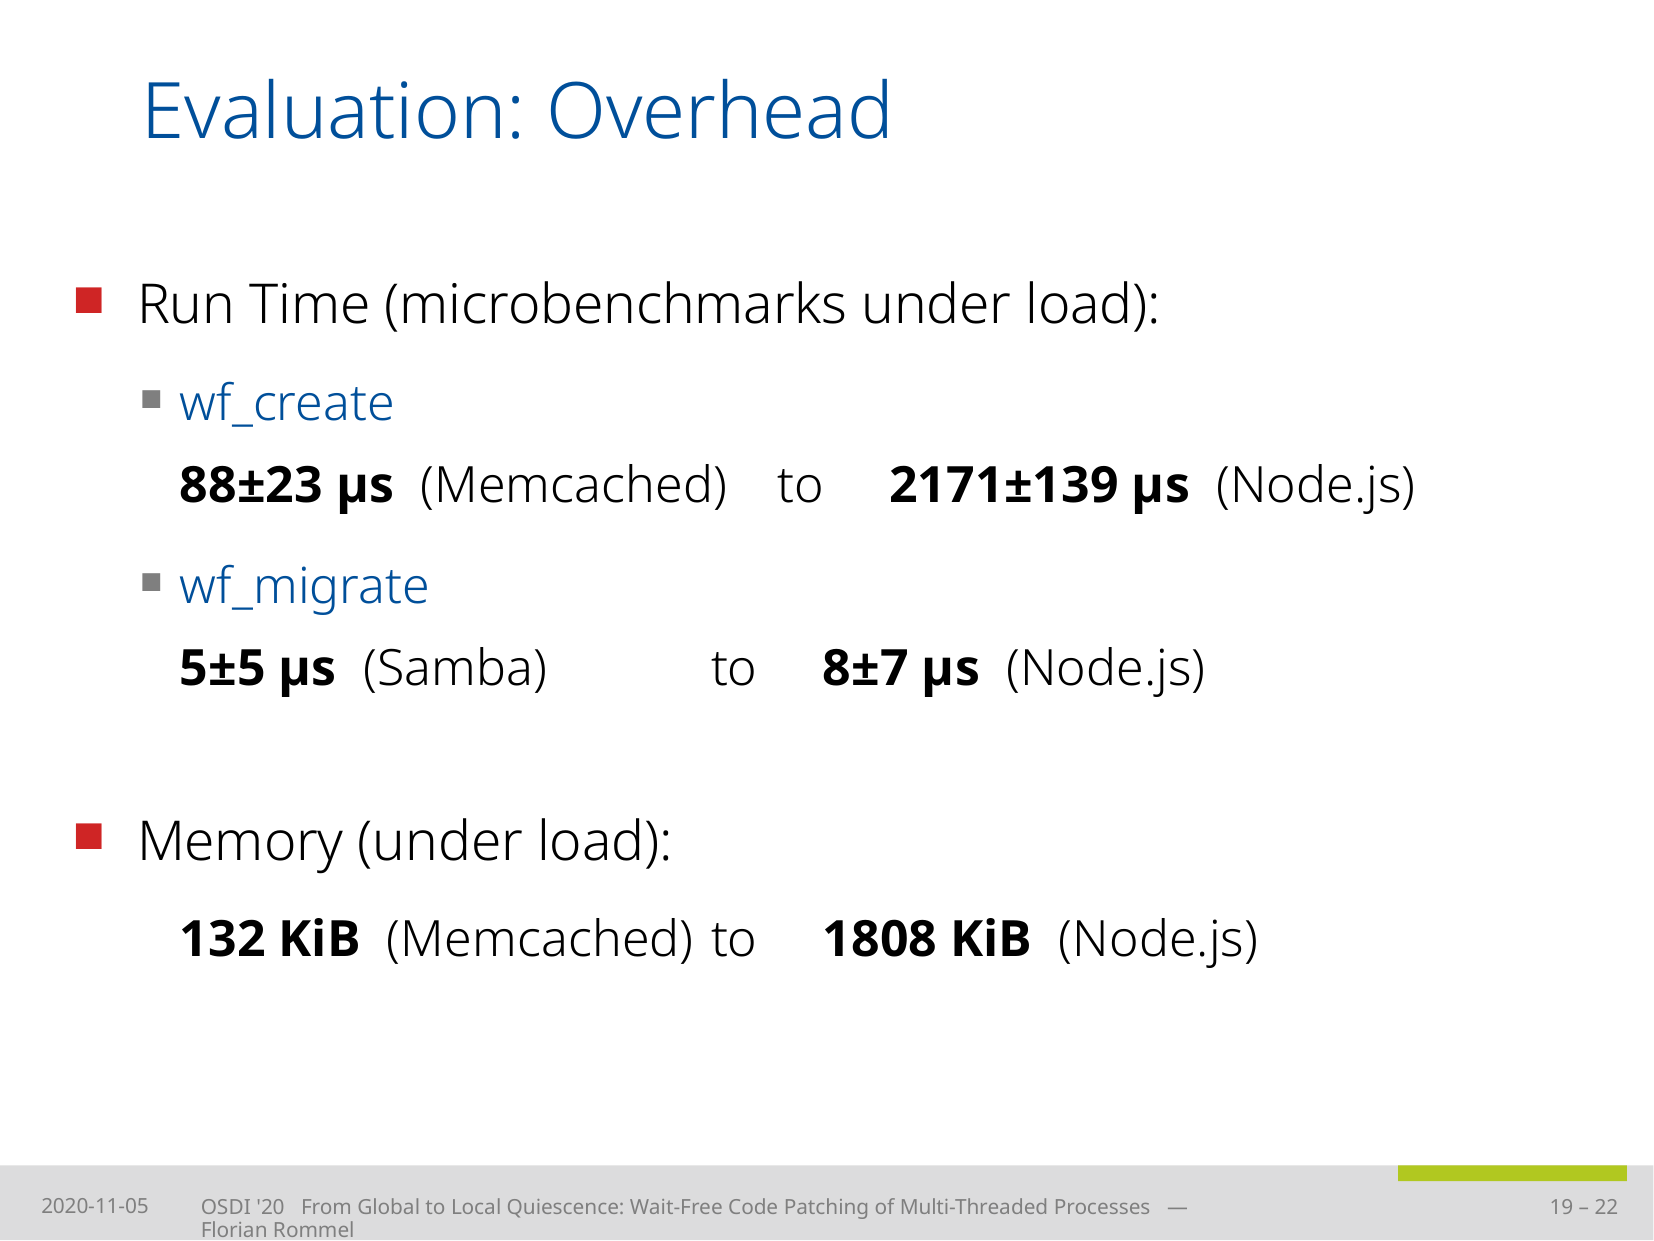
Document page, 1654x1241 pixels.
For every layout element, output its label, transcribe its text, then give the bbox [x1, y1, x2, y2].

list Run Time (microbenchmarks under load): wf_create 88±23 µs (Memcached) to 2171±139 µs (Node.js) wf_migrate 5±5 µs (Samba) to 8±7 µs (Node.js) Memory (under load): 132 KiB (Memcached) to 1808 KiB (Node.js) [57, 265, 1430, 1040]
title Evaluation: Overhead [141, 55, 1223, 134]
